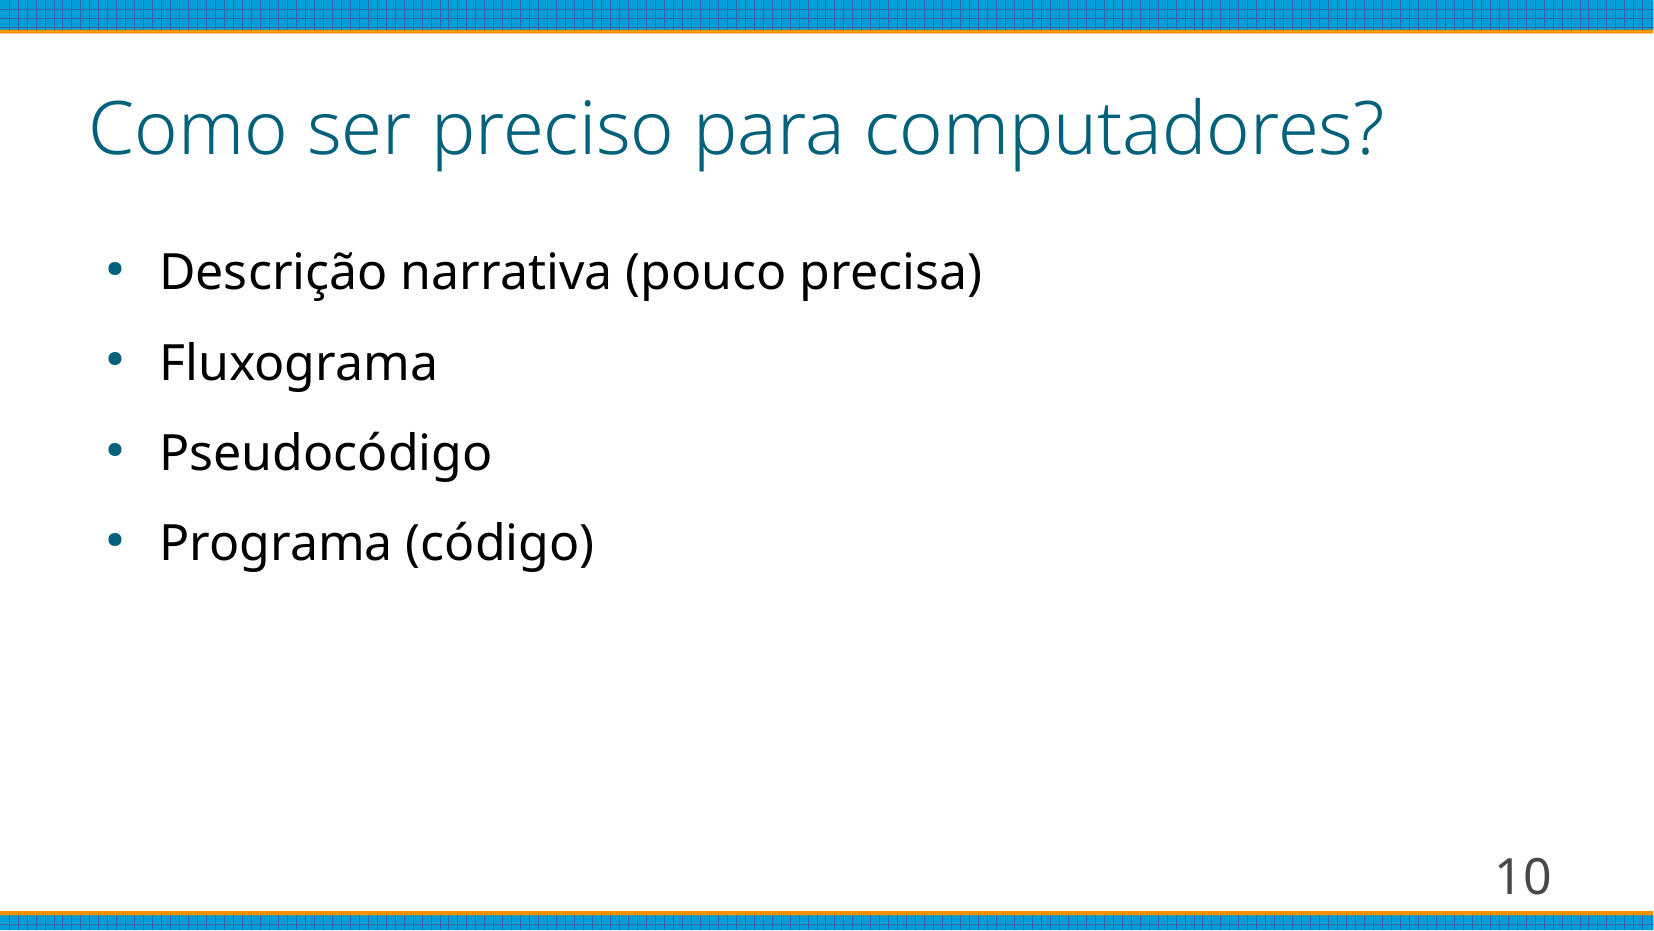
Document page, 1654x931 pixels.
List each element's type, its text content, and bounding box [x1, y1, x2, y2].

title Como ser preciso para computadores? [88, 44, 1565, 207]
list Descrição narrativa (pouco precisa) Fluxograma Pseudocódigo Programa (código) [88, 236, 1565, 901]
